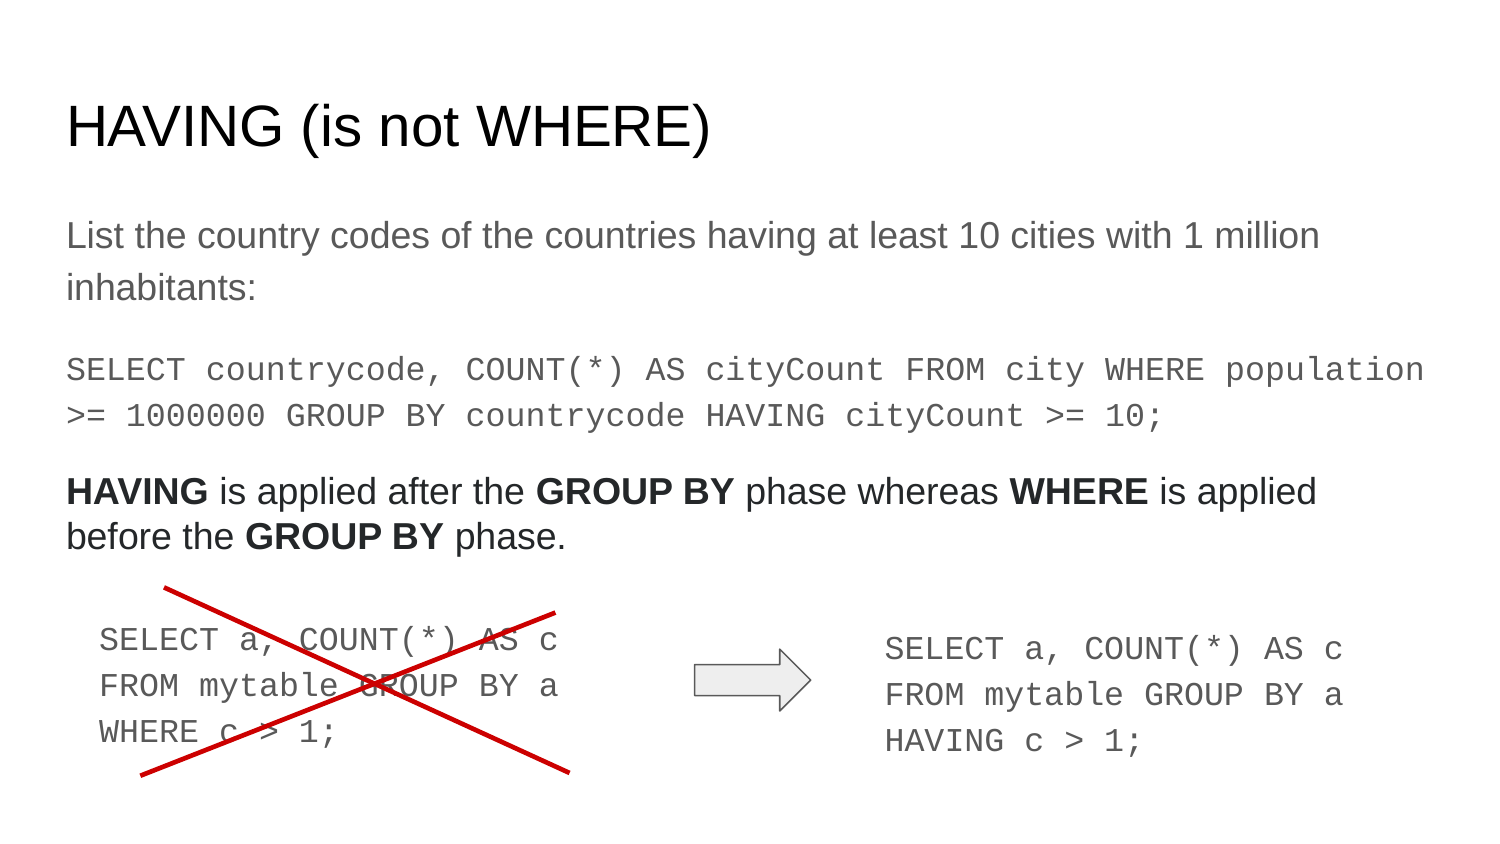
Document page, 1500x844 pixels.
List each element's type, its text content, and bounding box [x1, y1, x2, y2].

text_box [694, 649, 811, 712]
text_box SELECT a, COUNT(*) AS c FROM mytable GROUP BY a HAVING c > 1; [857, 605, 1434, 844]
text_box HAVING is applied after the GROUP BY phase whereas WHERE is applied before the GROUP BY phase. [51, 452, 1400, 583]
text_box SELECT a, COUNT(*) AS c FROM mytable GROUP BY a WHERE c > 1; [71, 596, 649, 844]
list List the country codes of the countries having at least 10 cities with 1 million inhabitants: SELECT countrycode, COUNT(*) AS cityCount FROM city WHERE population >= 1000000 GROUP BY countrycode HAVING cityCount >= 10; [51, 189, 1449, 453]
title HAVING (is not WHERE) [51, 72, 1449, 167]
